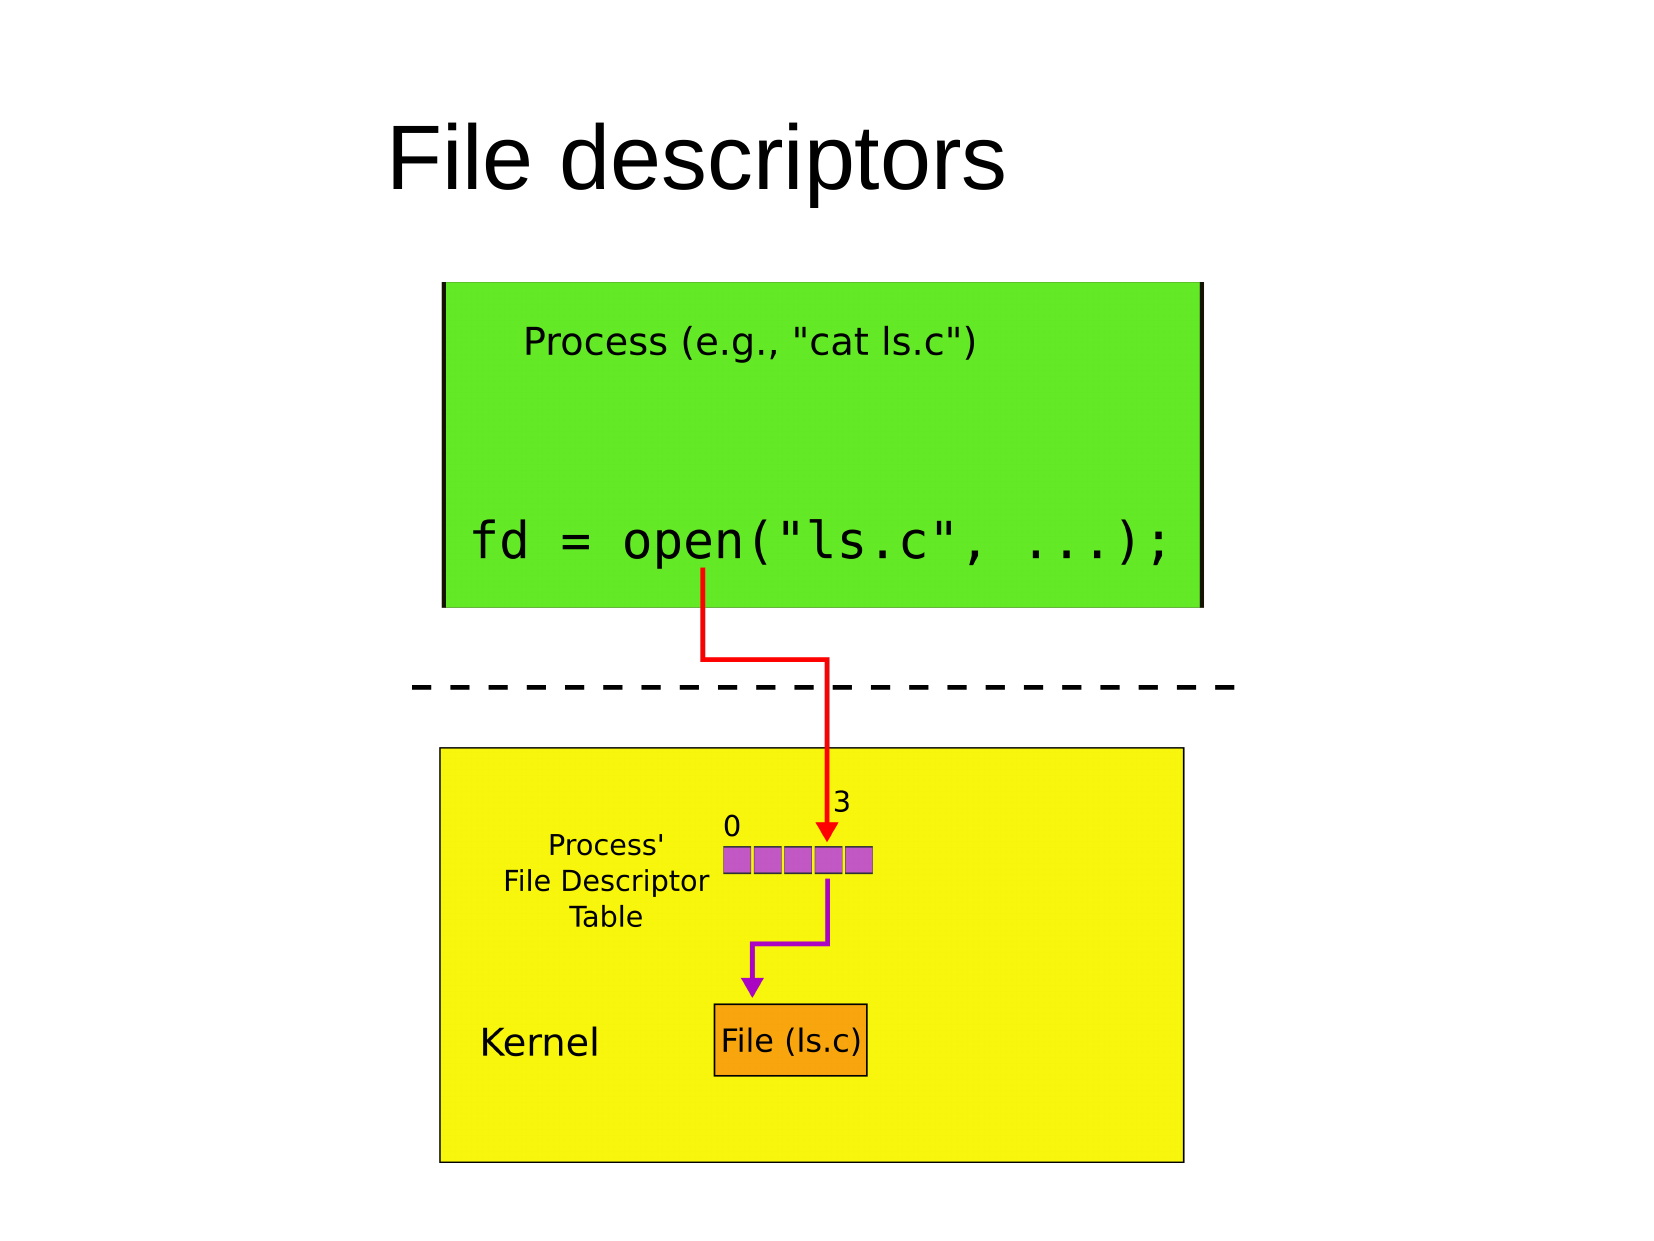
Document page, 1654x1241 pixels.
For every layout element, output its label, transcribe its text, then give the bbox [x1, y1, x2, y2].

title File descriptors [82, 49, 1313, 257]
picture [412, 282, 1235, 1163]
